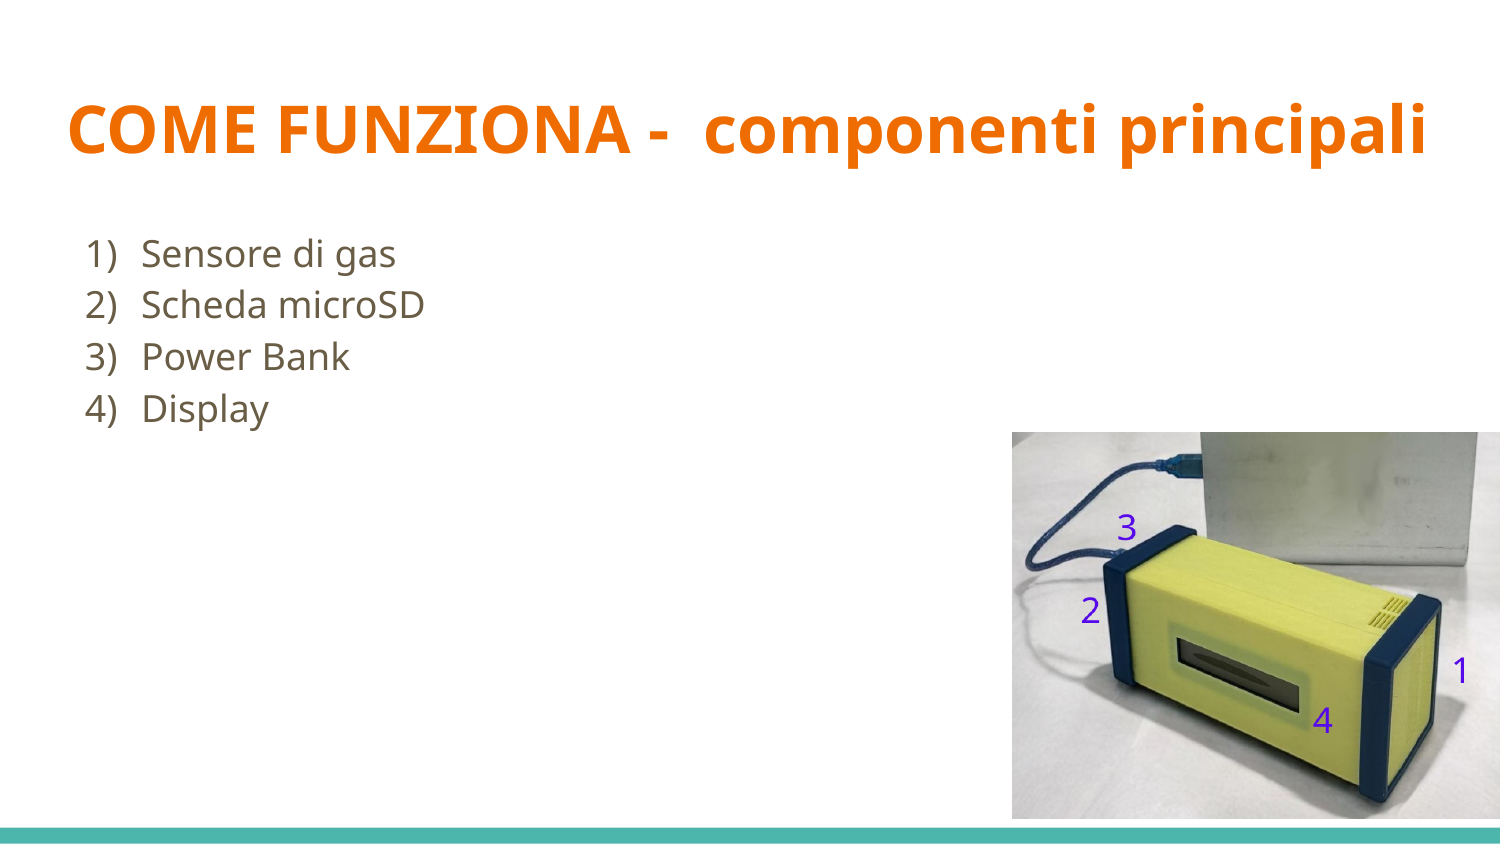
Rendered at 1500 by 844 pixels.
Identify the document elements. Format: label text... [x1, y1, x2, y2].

title COME FUNZIONA - componenti principali [51, 72, 1449, 189]
picture [1012, 432, 1500, 819]
list Sensore di gas Scheda microSD Power Bank Display [51, 207, 1449, 750]
